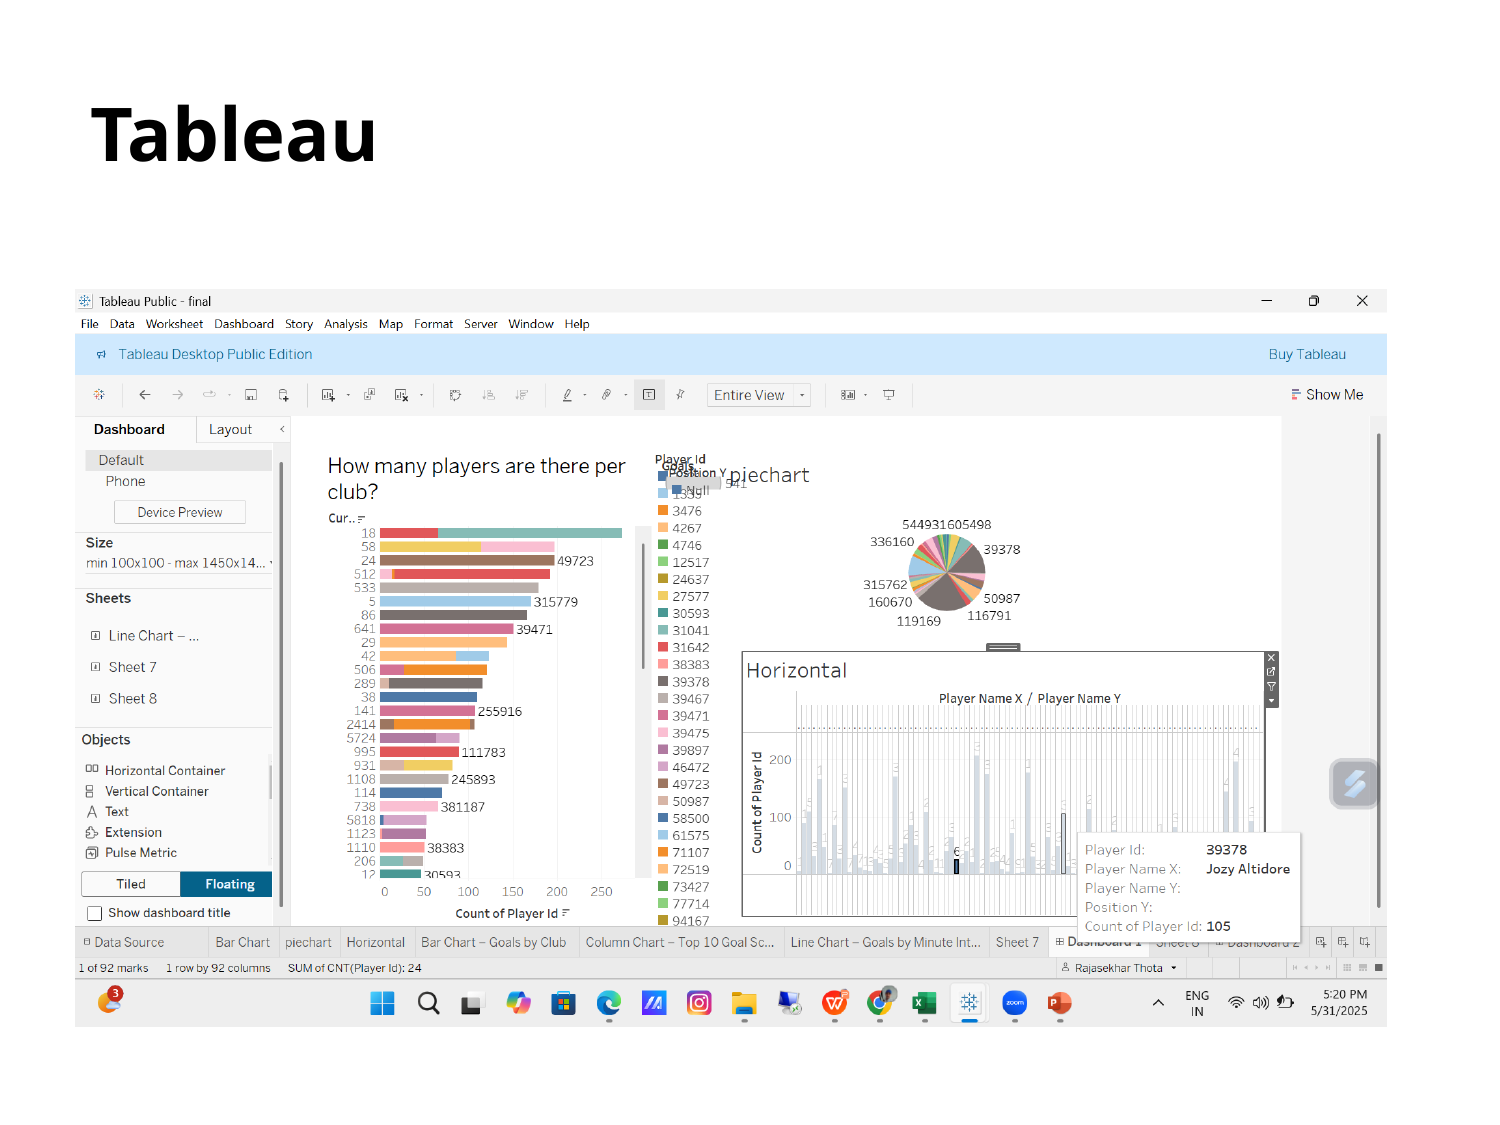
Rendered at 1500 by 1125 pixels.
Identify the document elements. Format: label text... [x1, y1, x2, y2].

picture [75, 289, 1387, 1027]
title Tableau [75, 90, 1387, 276]
